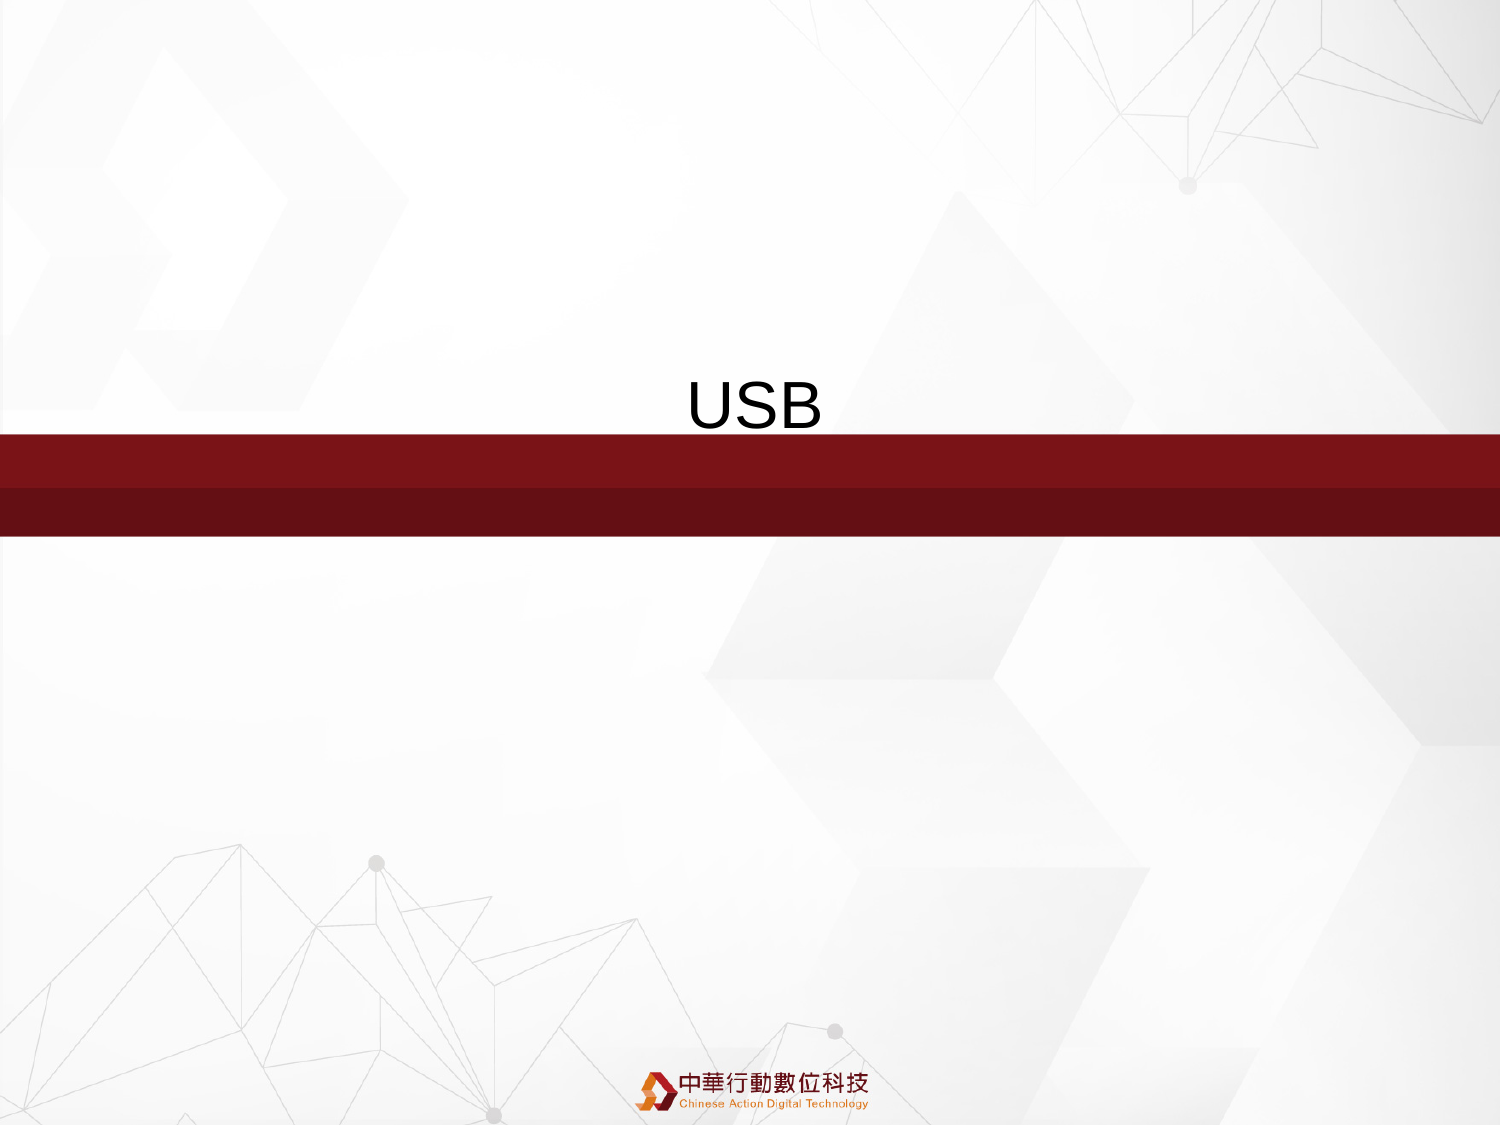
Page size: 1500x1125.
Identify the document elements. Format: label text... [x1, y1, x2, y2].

picture [0, 0, 1500, 1125]
subtitle USB [80, 305, 1431, 505]
